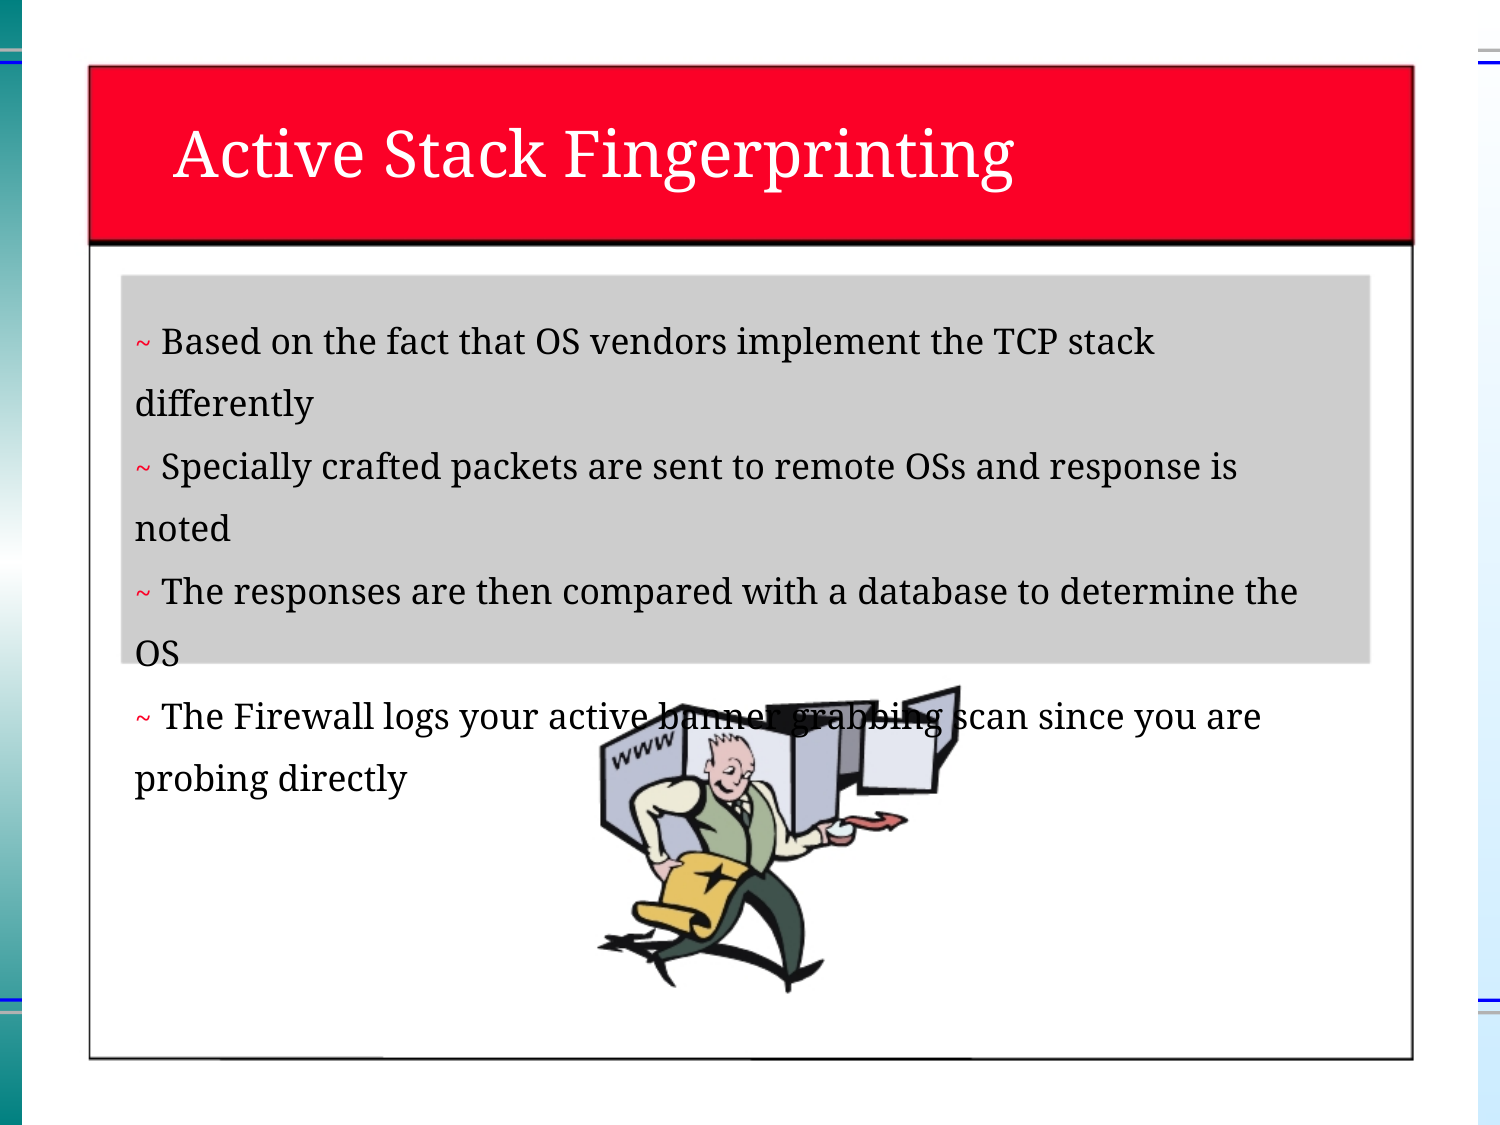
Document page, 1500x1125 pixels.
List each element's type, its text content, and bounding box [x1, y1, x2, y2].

text_box ~ Based on the fact that OS vendors implement the TCP stack differently ~ Specially crafted packets are sent to remote OSs and response is noted ~ The responses are then compared with a database to determine the OS ~ The Firewall logs your active banner grabbing scan since you are probing directly [134, 291, 1346, 807]
text_box Active Stack Fingerprinting [173, 116, 1048, 199]
picture [22, 0, 1500, 1125]
